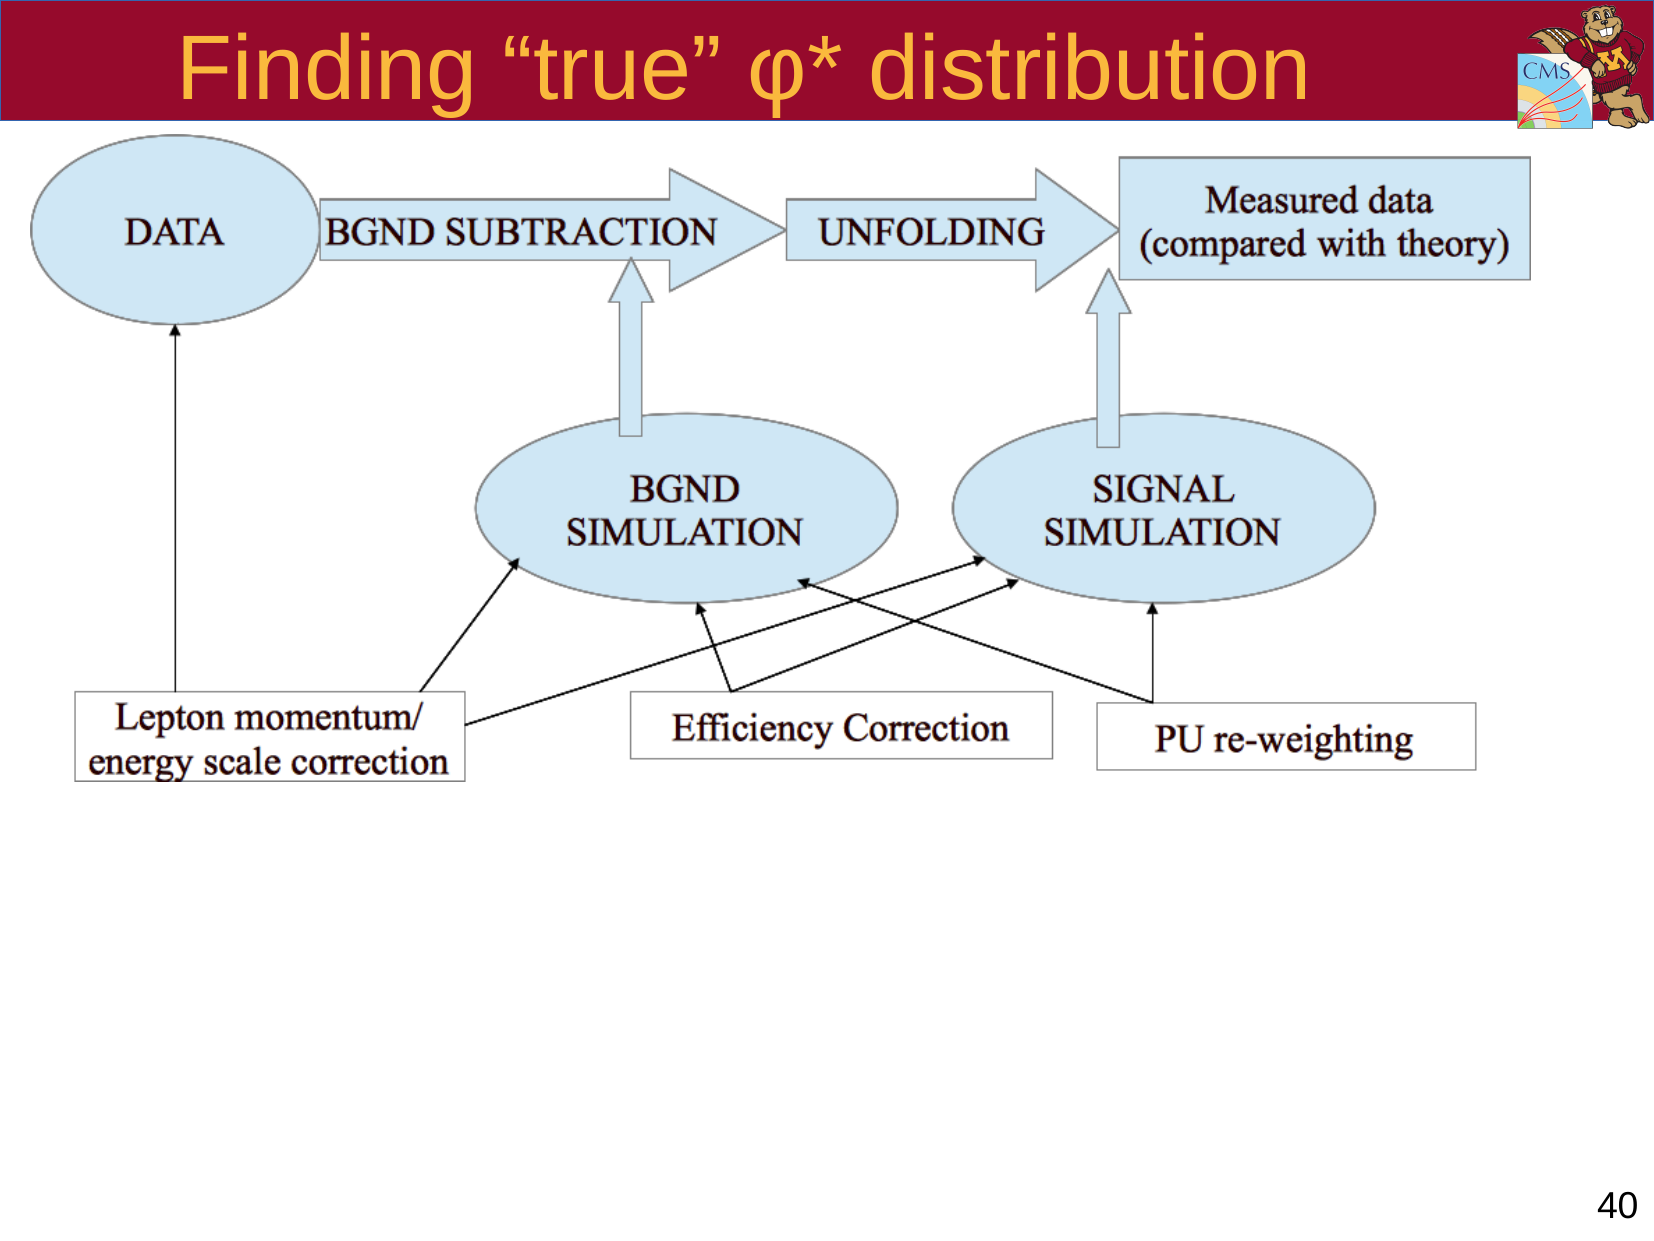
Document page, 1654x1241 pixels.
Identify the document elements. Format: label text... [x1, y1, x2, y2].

picture [30, 0, 1652, 782]
title Finding “true” φ* distribution [0, 15, 1516, 121]
